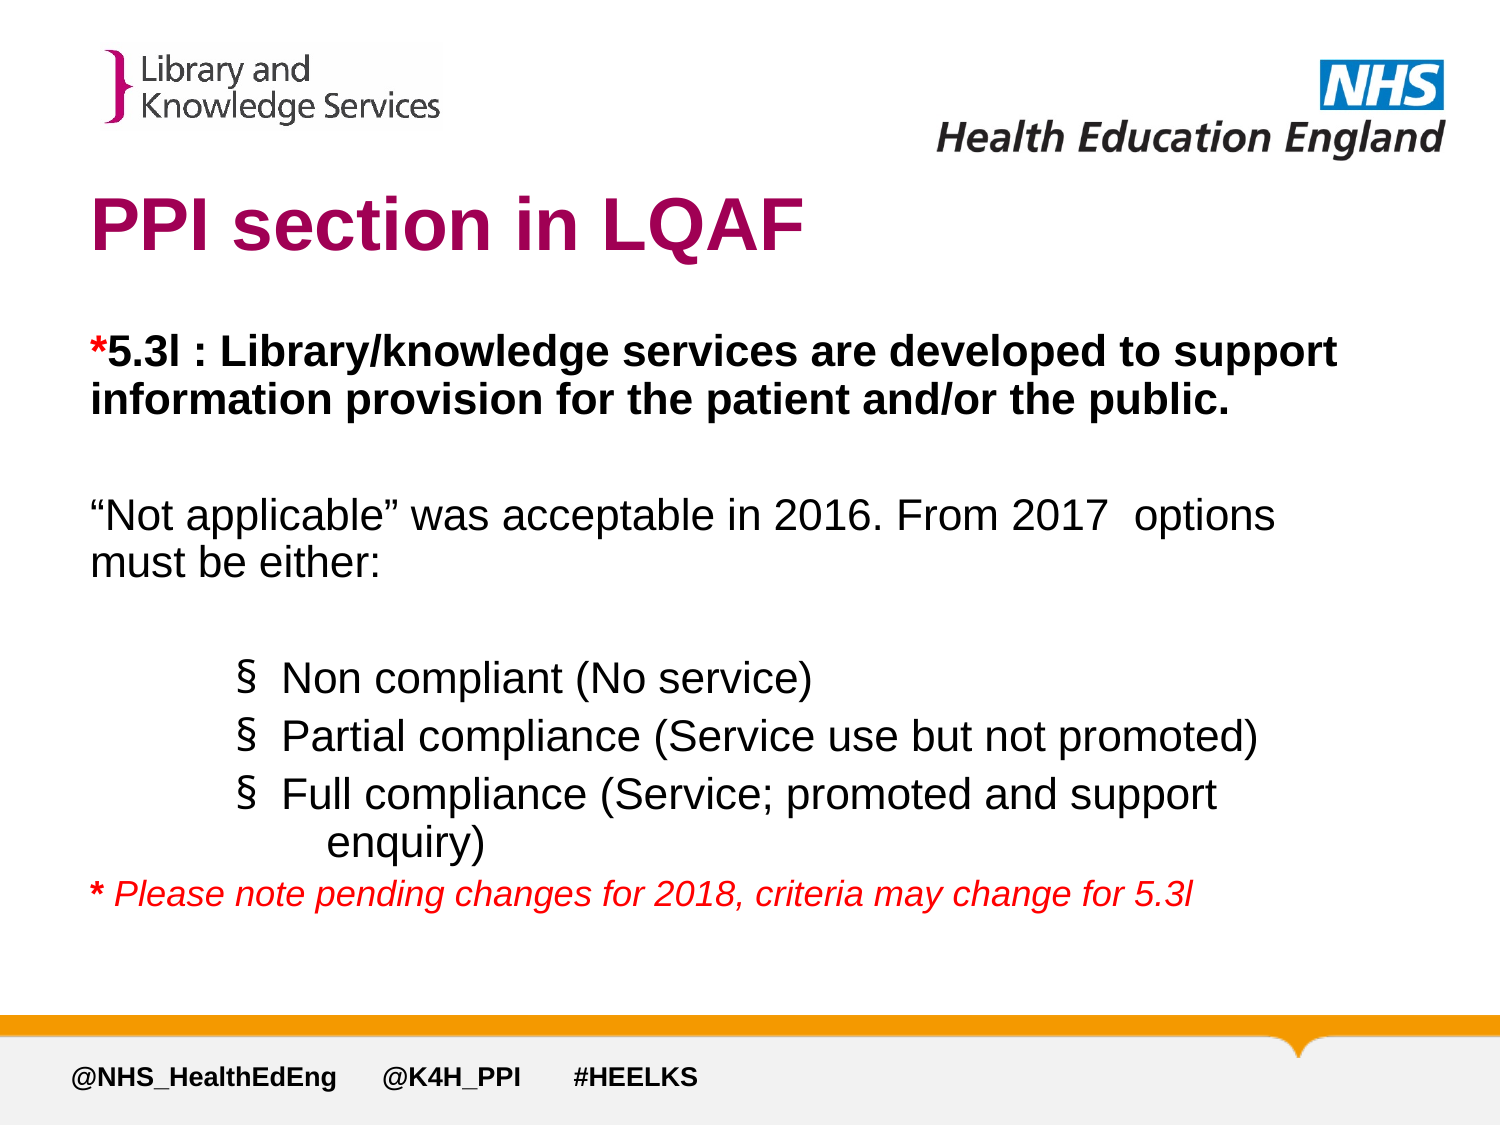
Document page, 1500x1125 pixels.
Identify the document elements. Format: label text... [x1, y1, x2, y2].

text_box @NHS_HealthEdEng @K4H_PPI #HEELKS [55, 1052, 932, 1113]
title PPI section in LQAF [75, 145, 1351, 257]
picture [100, 42, 443, 131]
list *5.3l : Library/knowledge services are developed to support information provision for the patient and/or the public. “Not applicable” was acceptable in 2016. From 2017 options must be either: Non compliant (No service) Partial compliance (Service use but not promoted) Full compliance (Service; promoted and support enquiry) * Please note pending changes for 2018, criteria may change for 5.3l [75, 279, 1361, 1013]
